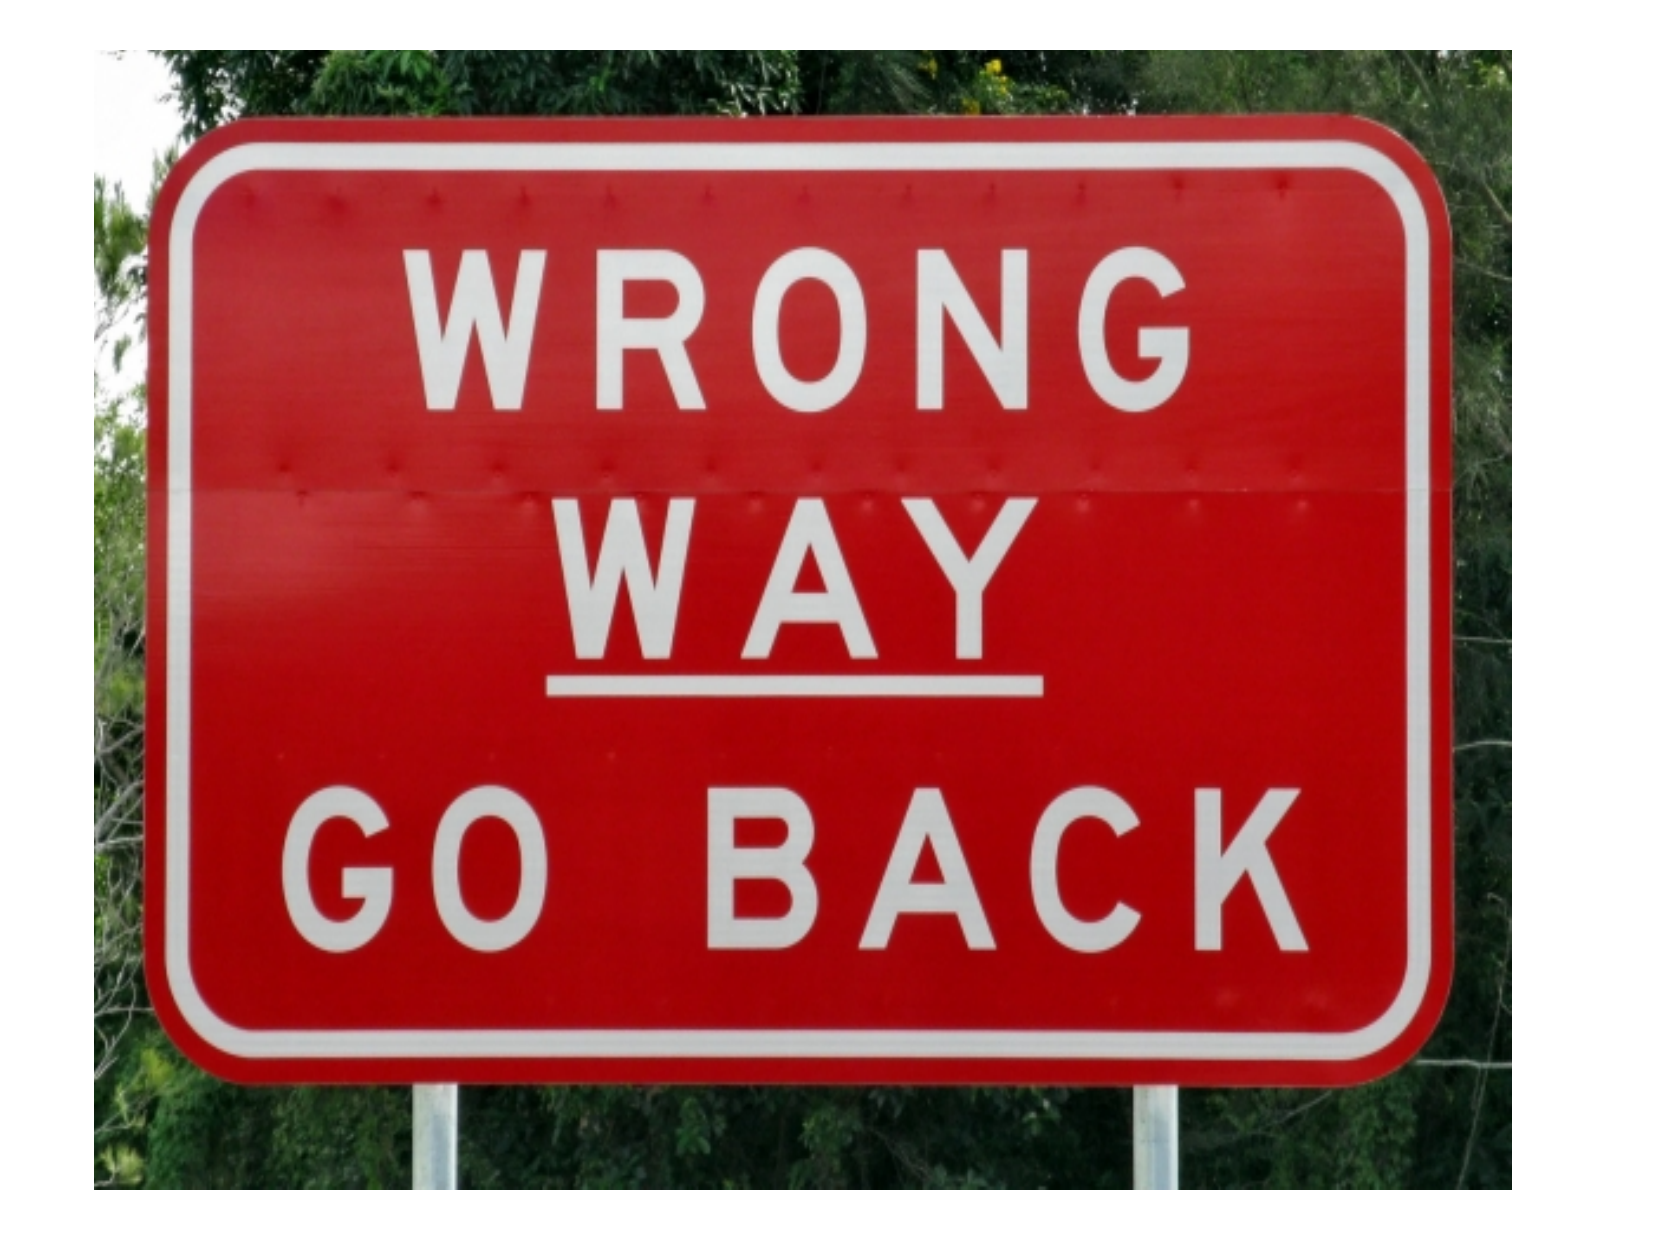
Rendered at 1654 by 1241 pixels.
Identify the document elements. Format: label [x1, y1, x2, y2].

picture [94, 50, 1512, 1190]
